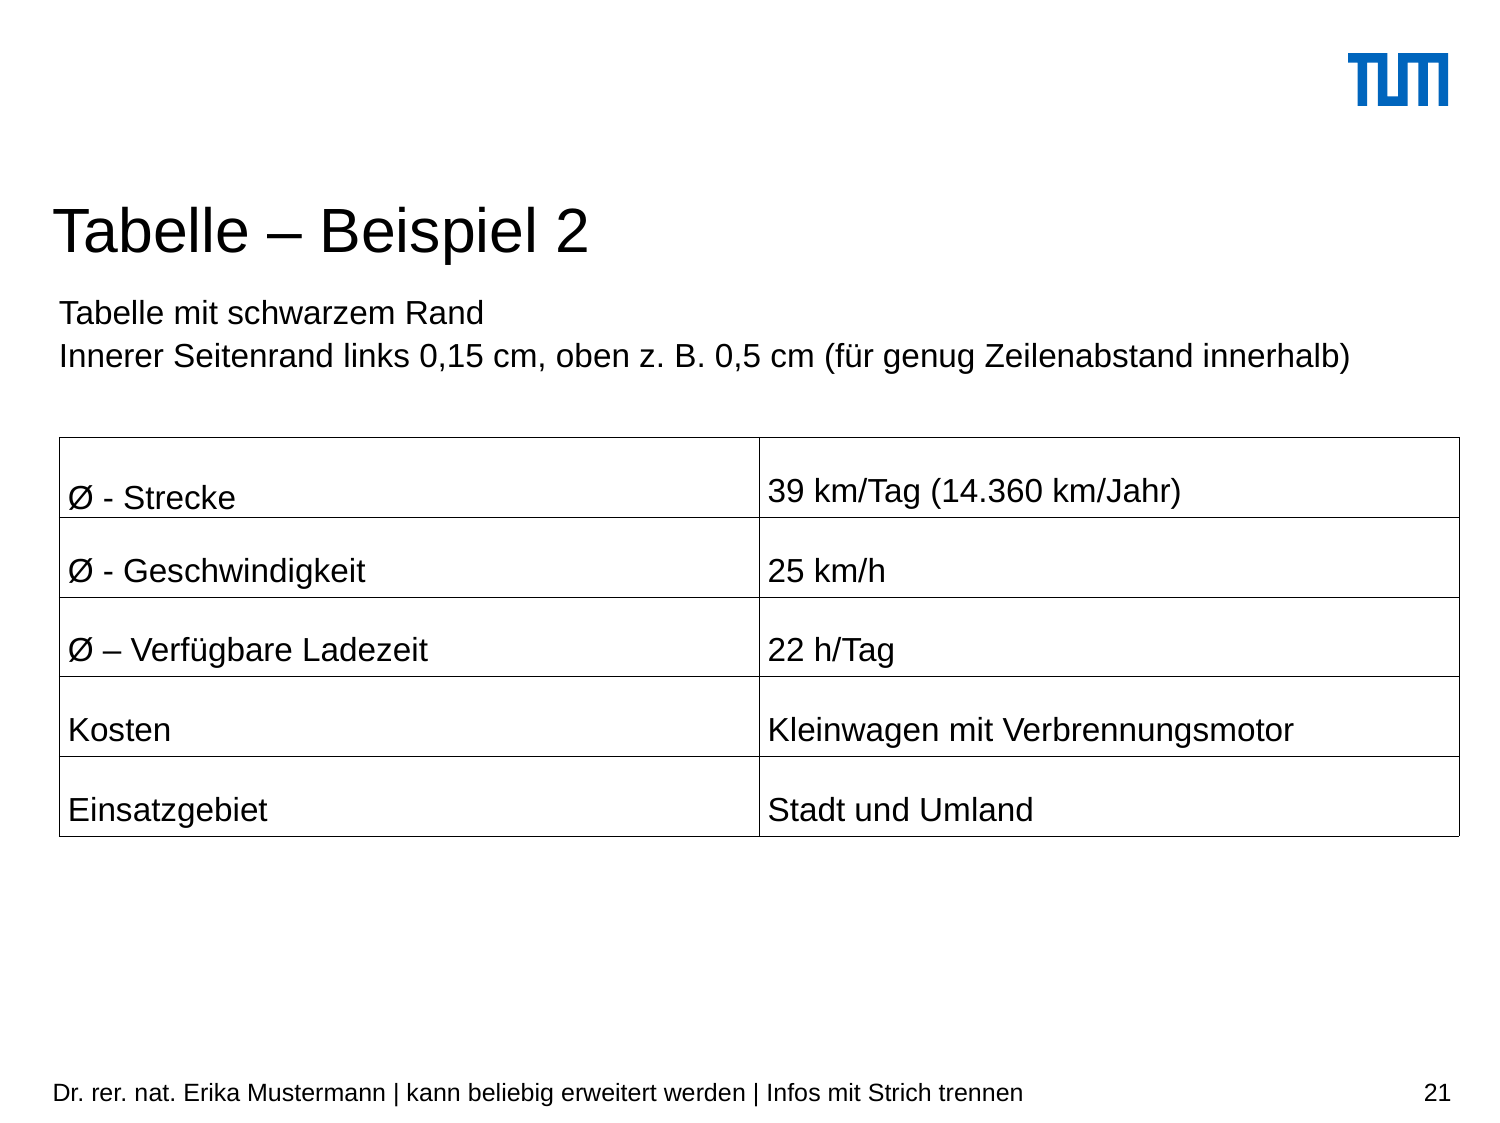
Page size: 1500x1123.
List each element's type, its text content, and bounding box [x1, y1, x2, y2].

table_cell Stadt und Umland [760, 757, 1459, 836]
table_cell Kosten [60, 677, 759, 756]
table_cell Ø - Geschwindigkeit [60, 518, 759, 597]
table_cell Kleinwagen mit Verbrennungsmotor [760, 677, 1459, 756]
table_cell Einsatzgebiet [60, 757, 759, 836]
table_cell 25 km/h [760, 518, 1459, 597]
table_header 39 km/Tag (14.360 km/Jahr) [760, 438, 1459, 517]
table_header Ø - Strecke [60, 438, 759, 517]
table_cell 22 h/Tag [760, 598, 1459, 676]
title Tabelle – Beispiel 2 [52, 195, 1453, 266]
table_cell Ø – Verfügbare Ladezeit [60, 598, 759, 676]
list Tabelle mit schwarzem Rand Innerer Seitenrand links 0,15 cm, oben z. B. 0,5 cm (für genug Zeilenabstand innerhalb) [59, 289, 1459, 414]
